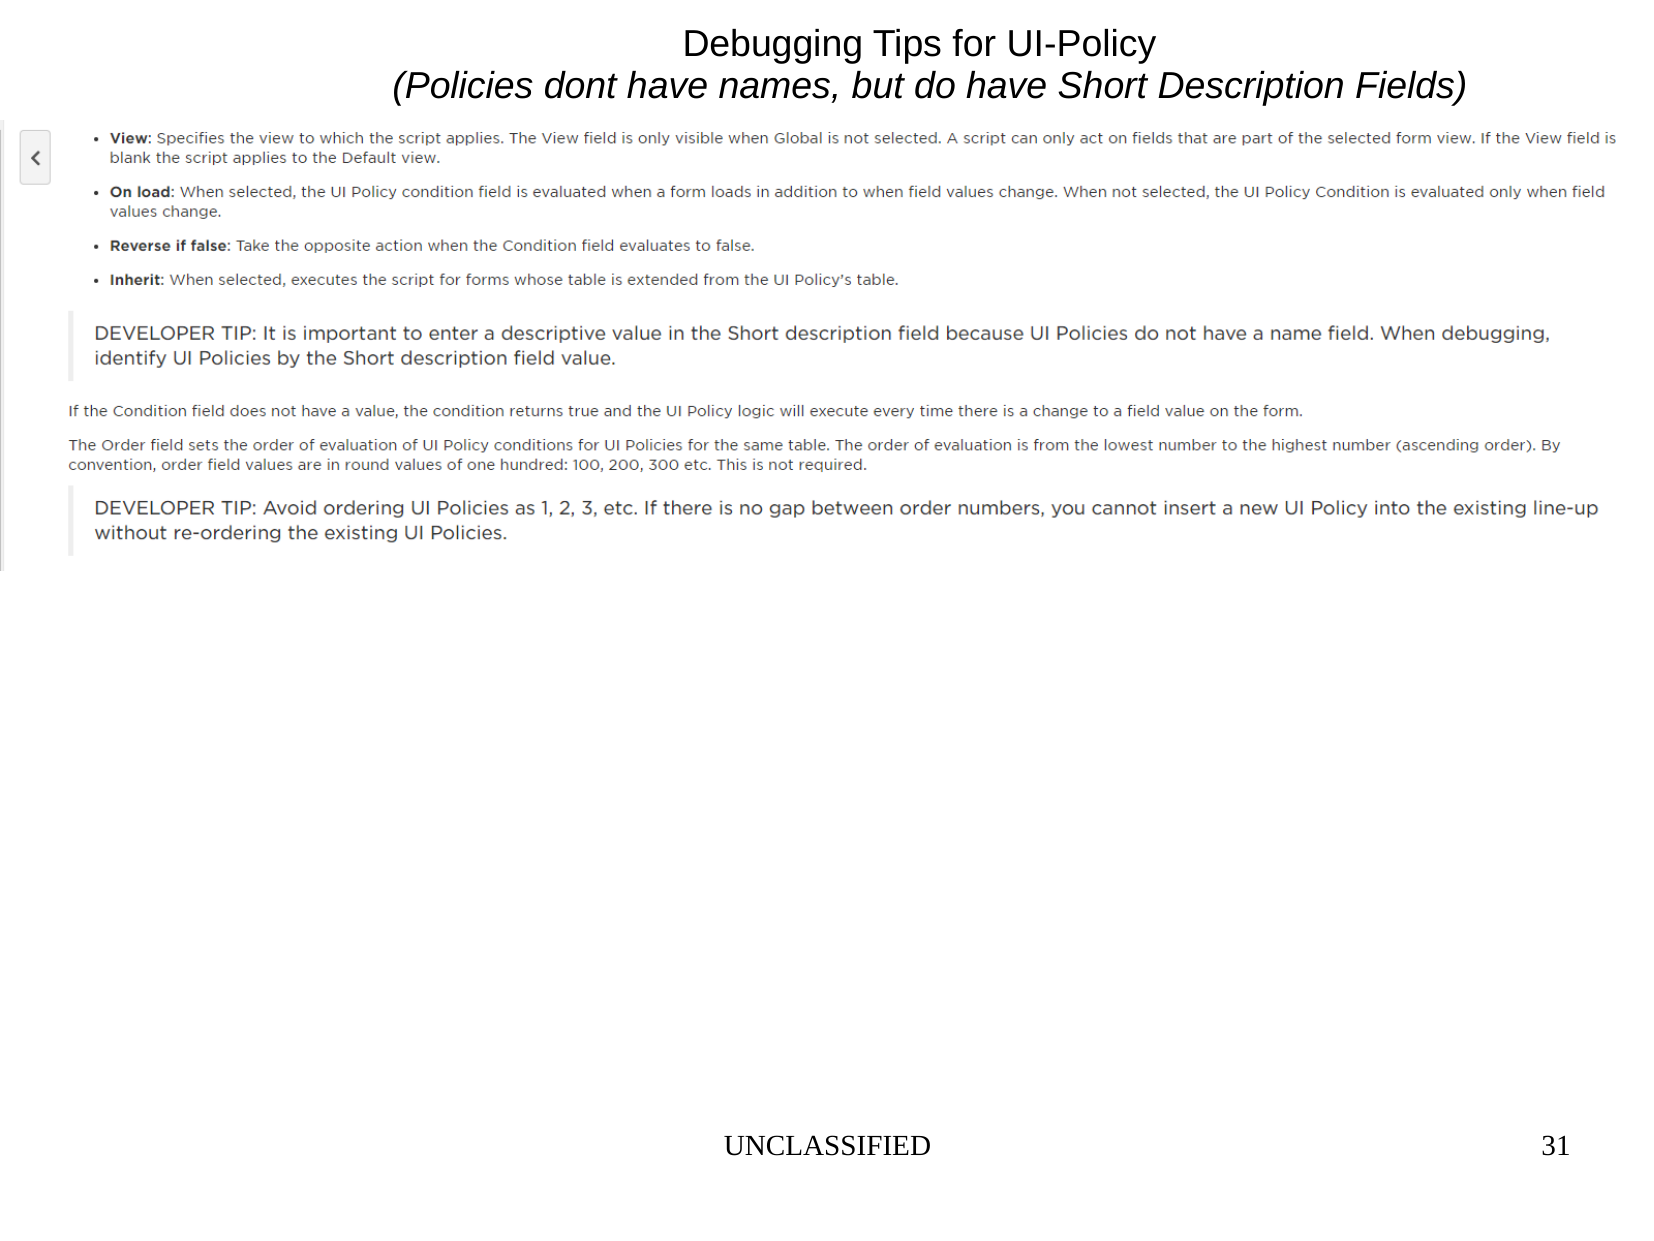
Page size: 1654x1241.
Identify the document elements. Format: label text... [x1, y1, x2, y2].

text_box Debugging Tips for UI-Policy (Policies dont have names, but do have Short Description Fields) [300, 15, 1561, 114]
picture [0, 120, 1639, 571]
